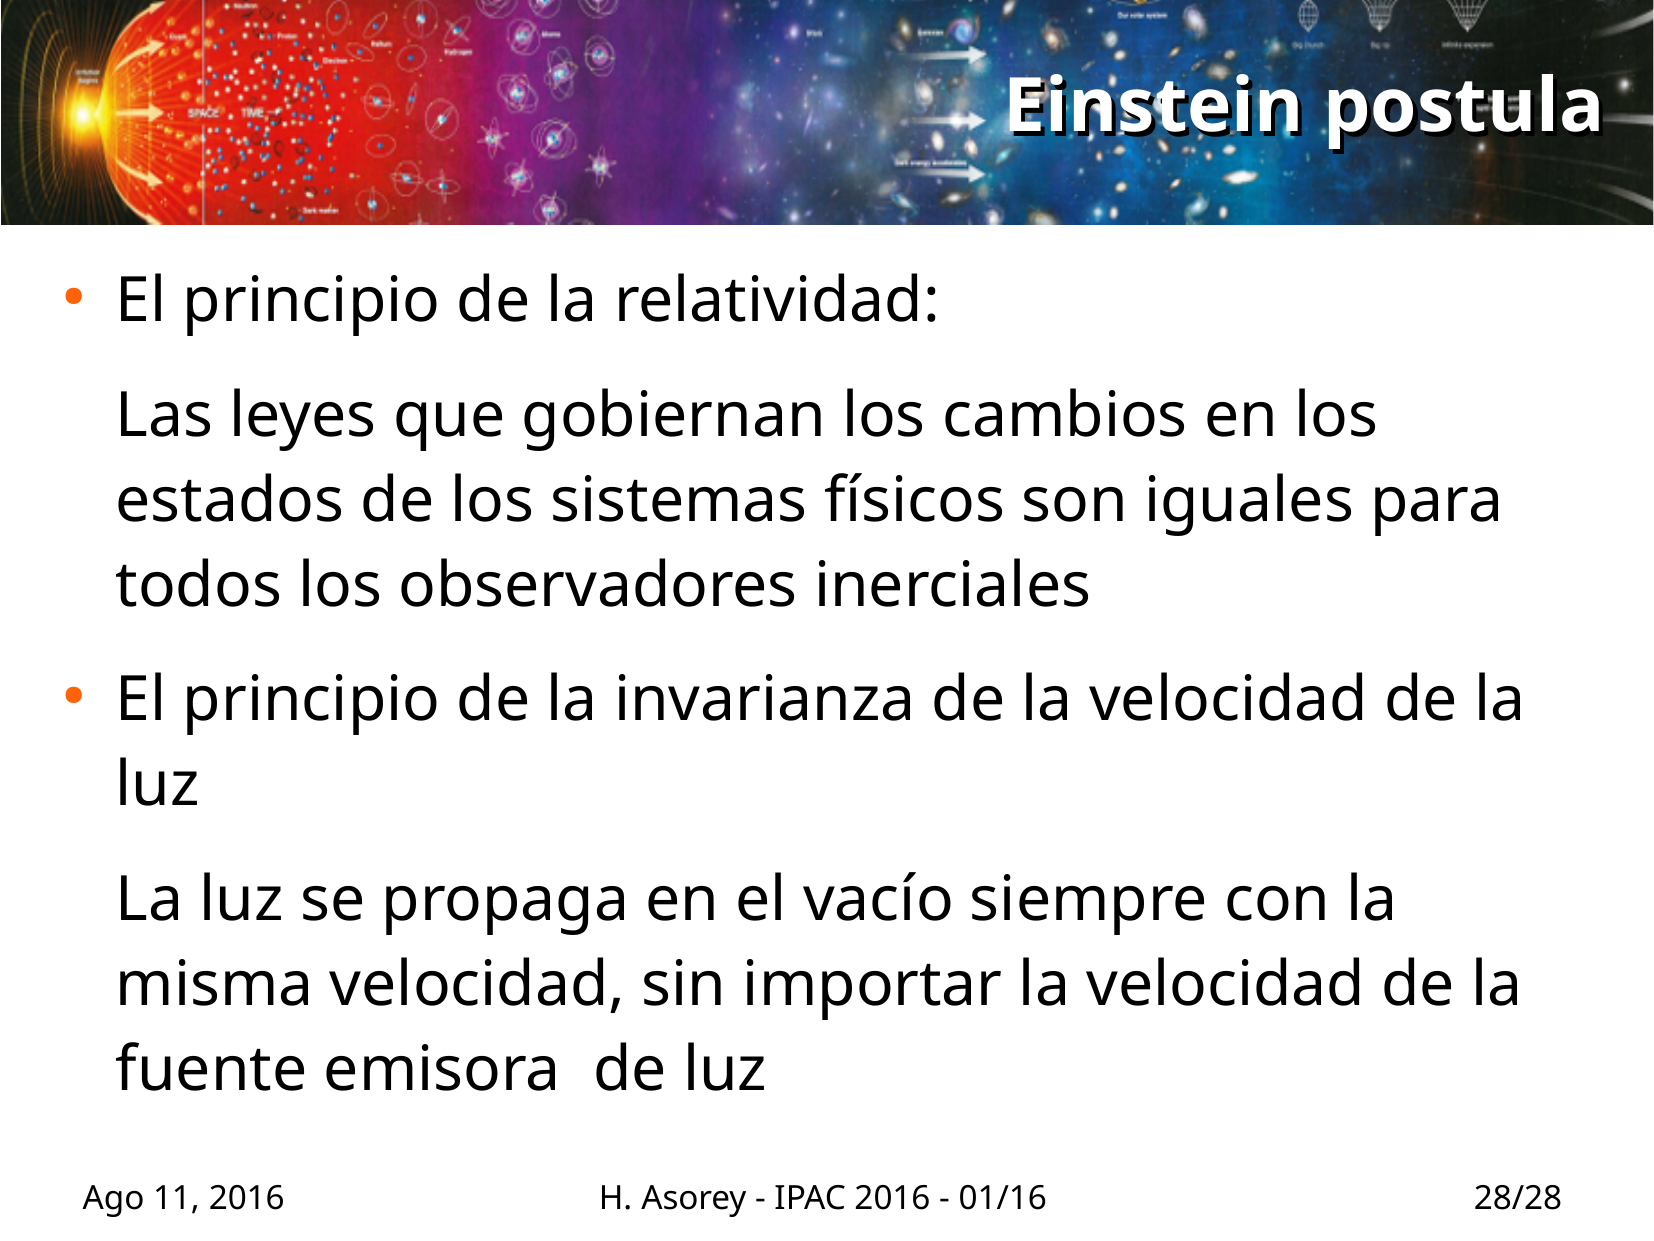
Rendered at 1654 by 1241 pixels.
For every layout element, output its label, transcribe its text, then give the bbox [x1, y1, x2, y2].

picture [1, 0, 1654, 225]
title Einstein postula [45, 15, 1606, 191]
list El principio de la relatividad: Las leyes que gobiernan los cambios en los estados de los sistemas físicos son iguales para todos los observadores inerciales El principio de la invarianza de la velocidad de la luz La luz se propaga en el vacío siempre con la misma velocidad, sin importar la velocidad de la fuente emisora de luz [45, 255, 1606, 1156]
